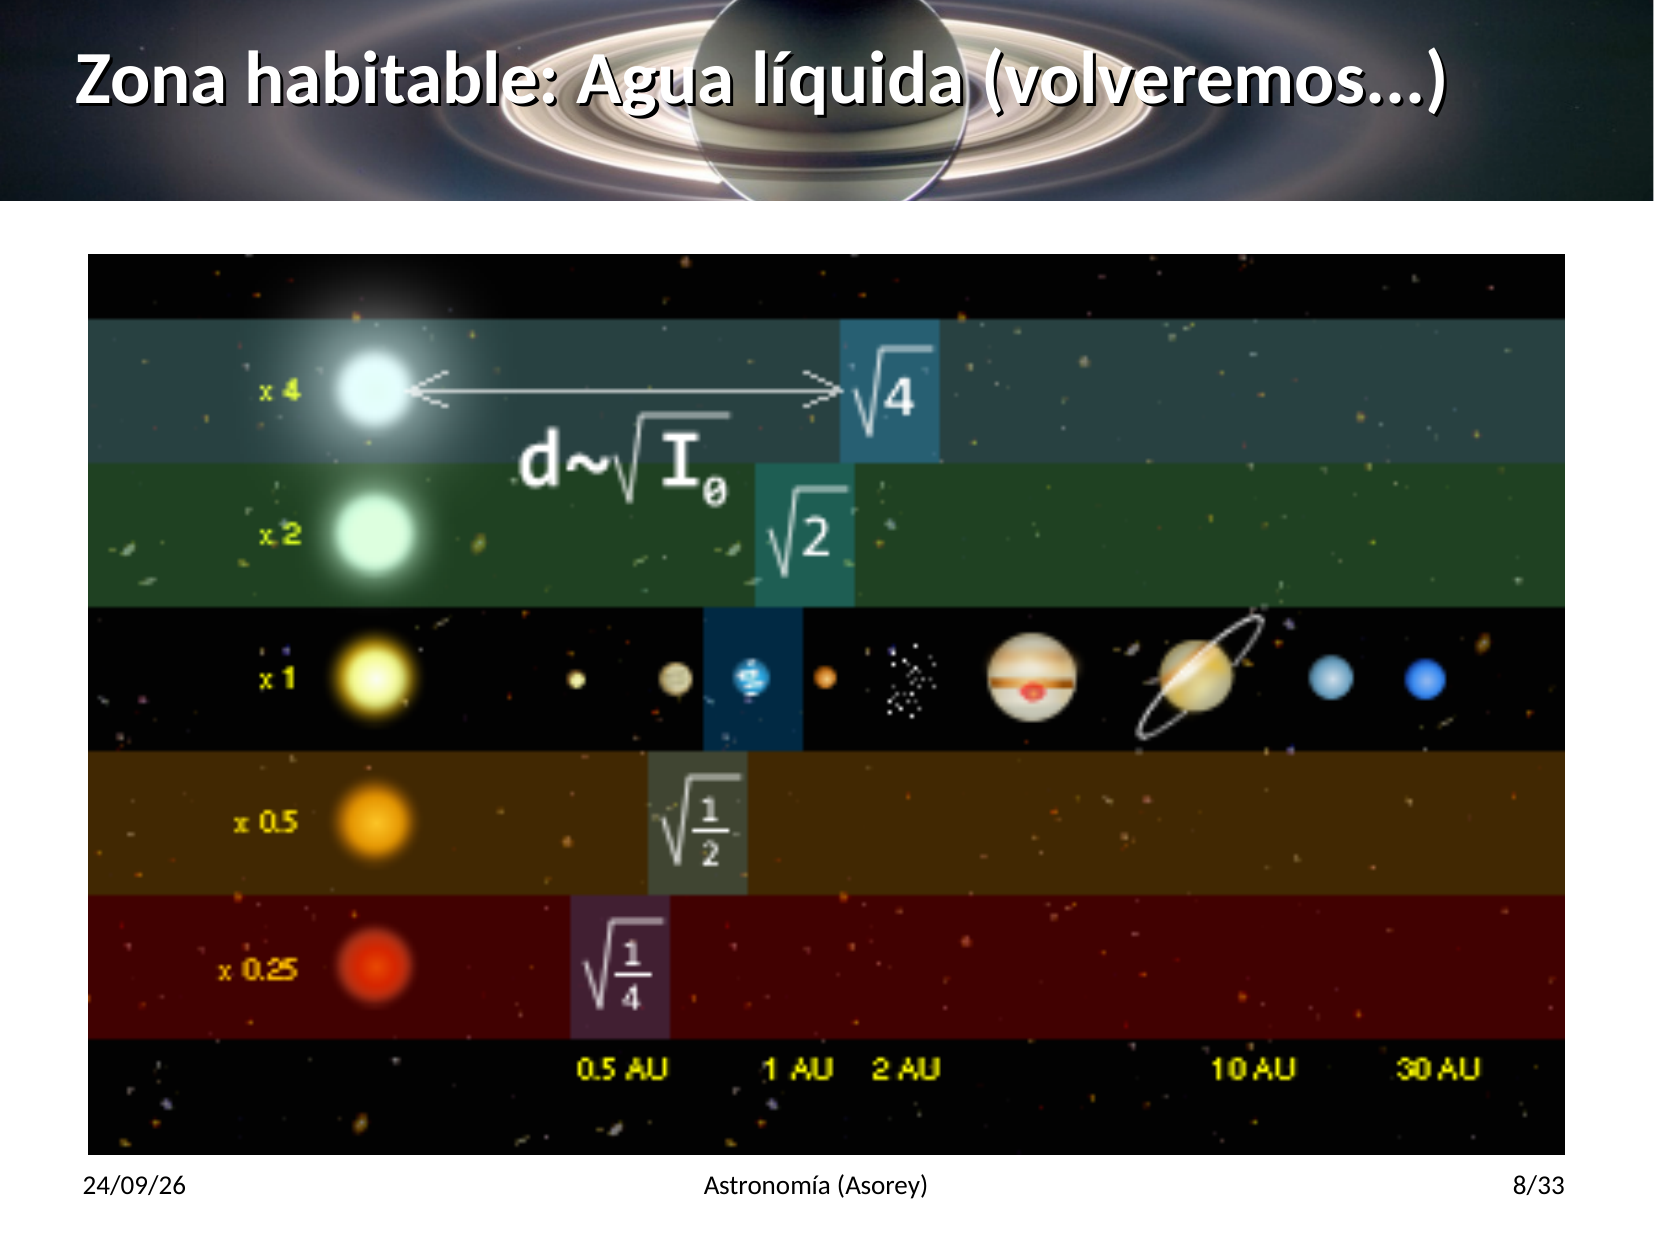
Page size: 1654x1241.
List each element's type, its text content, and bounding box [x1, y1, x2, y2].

picture [88, 254, 1565, 1156]
title Zona habitable: Agua líquida (volveremos...) [75, 19, 1564, 151]
picture [0, 0, 1654, 201]
